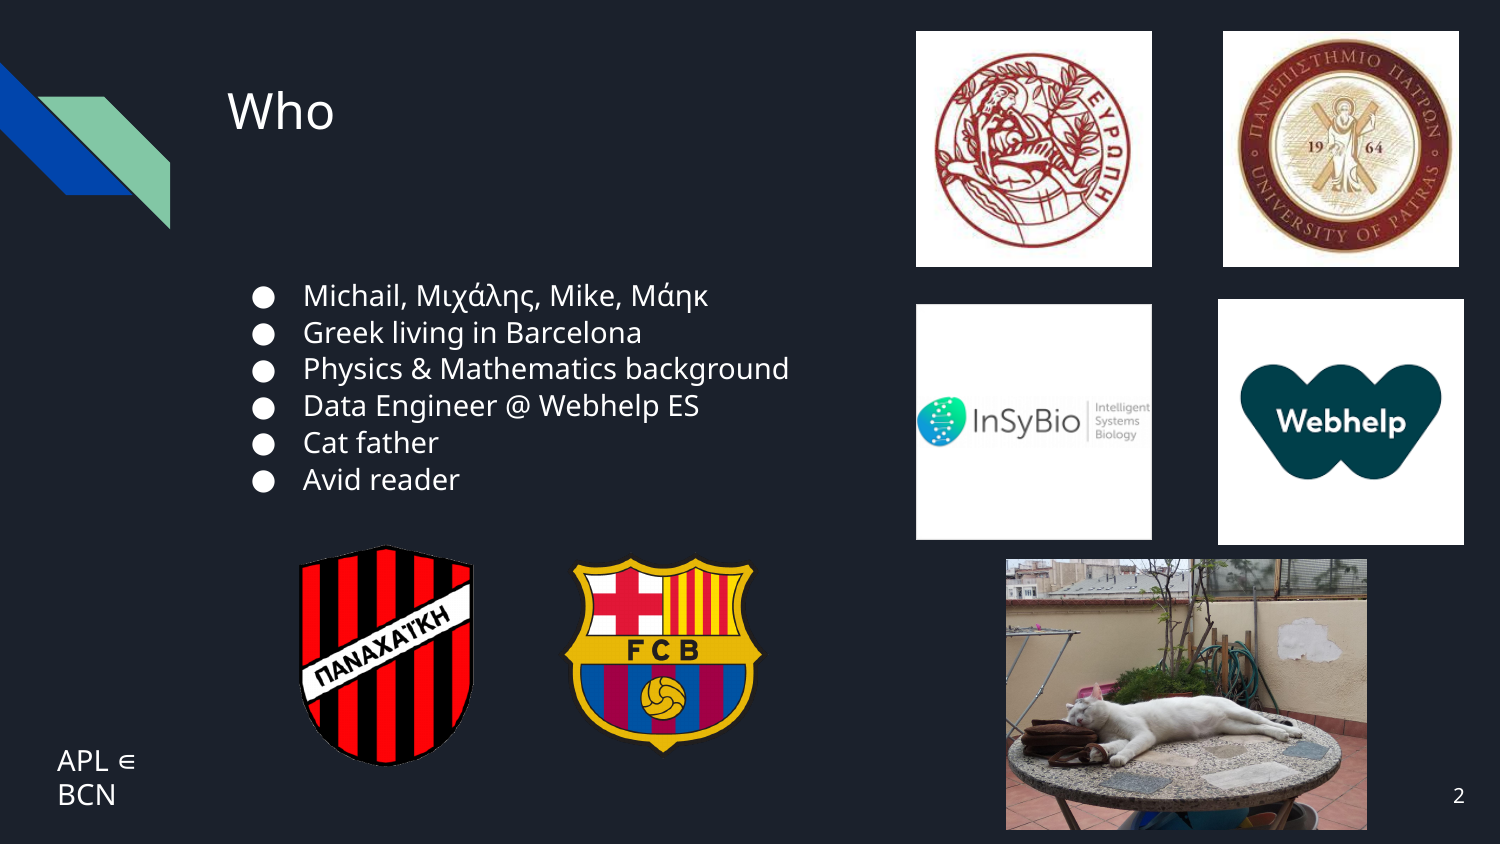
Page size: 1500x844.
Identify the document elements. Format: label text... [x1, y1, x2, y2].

picture [551, 544, 775, 767]
picture [1006, 559, 1367, 830]
title Who [212, 64, 836, 260]
picture [1223, 31, 1459, 267]
picture [916, 304, 1152, 540]
slide_number <number> [1389, 764, 1480, 830]
list Michail, Μιχάλης, Mike, Μάηκ Greek living in Barcelona Physics & Mathematics background Data Engineer @ Webhelp ES Cat father Avid reader [212, 260, 836, 630]
picture [1218, 299, 1464, 545]
picture [916, 31, 1152, 267]
picture [274, 544, 498, 767]
